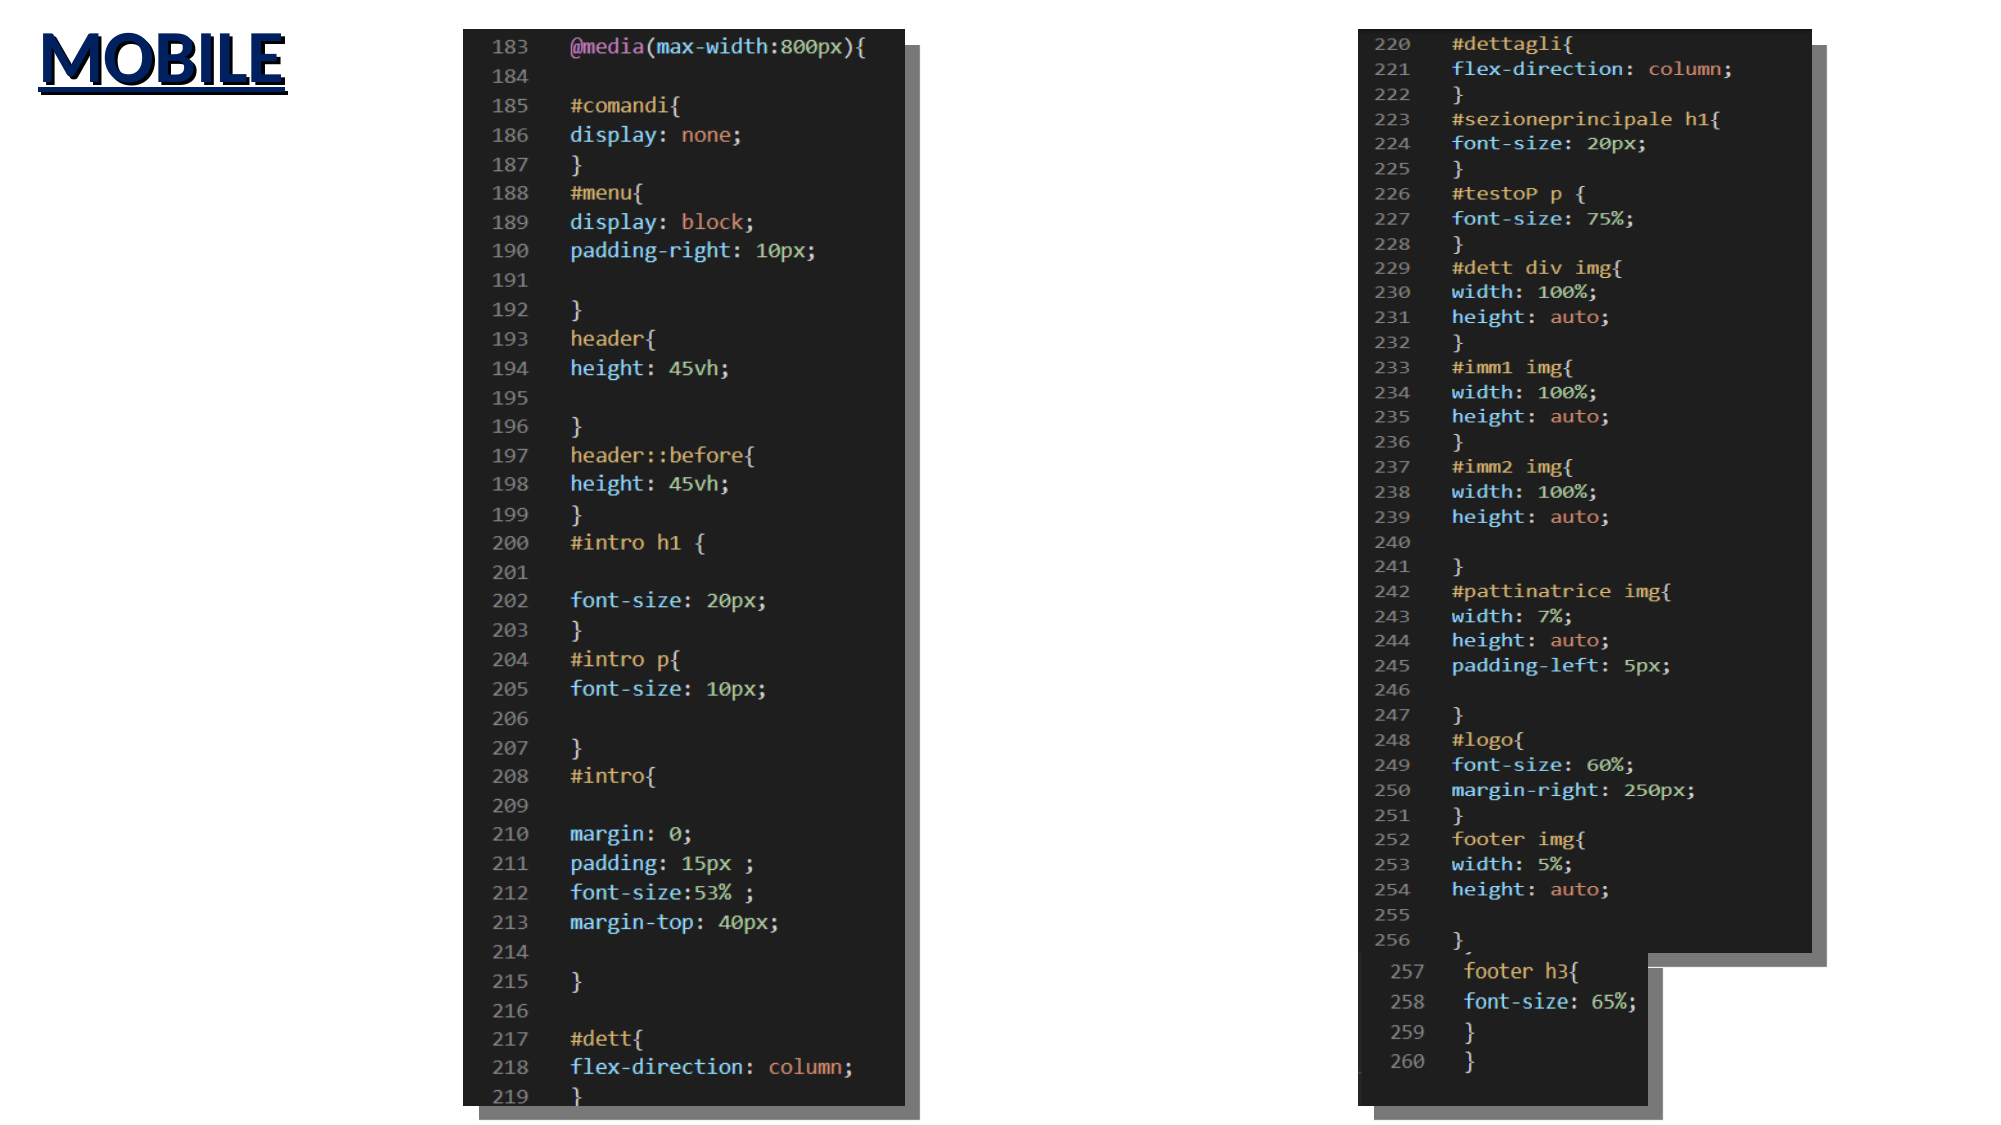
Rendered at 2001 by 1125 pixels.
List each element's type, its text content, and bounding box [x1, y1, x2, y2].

picture [463, 29, 905, 1106]
text_box MOBILE [23, 0, 411, 107]
picture [1358, 29, 1812, 1106]
